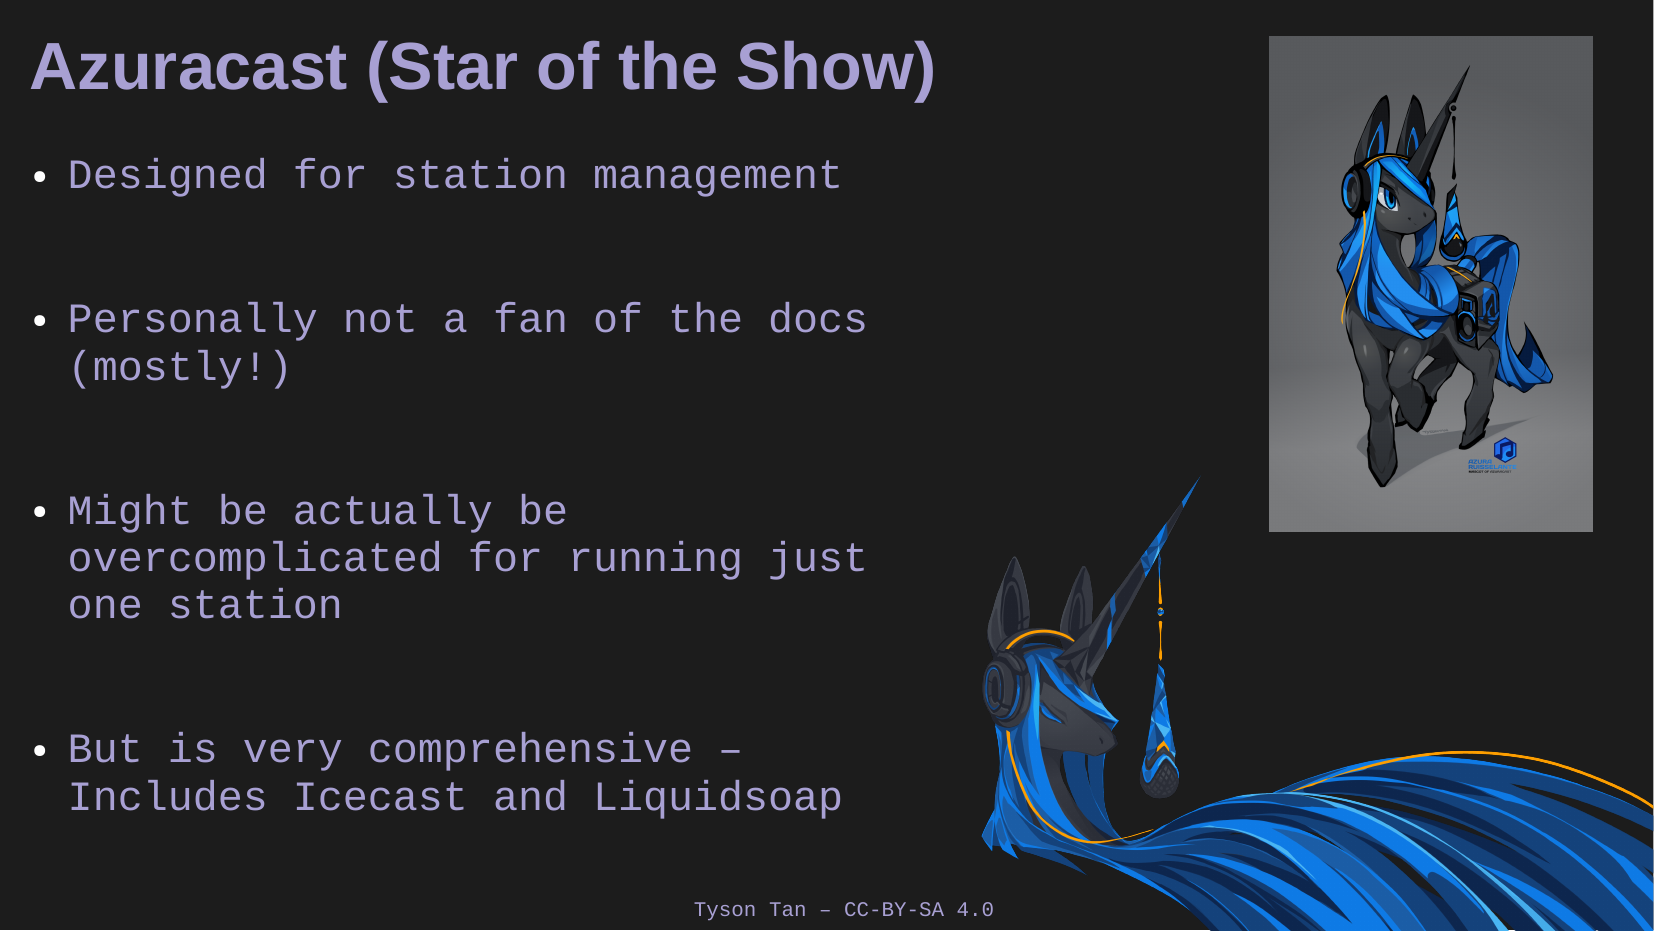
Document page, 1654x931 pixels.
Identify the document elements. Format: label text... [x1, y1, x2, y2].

text_box Designed for station management Personally not a fan of the docs (mostly!) Might be actually be overcomplicated for running just one station But is very comprehensive – Includes Icecast and Liquidsoap [17, 146, 975, 880]
picture [915, 36, 1654, 931]
title Azuracast (Star of the Show) [29, 29, 1123, 104]
text_box Tyson Tan – CC-BY-SA 4.0 [679, 891, 1034, 931]
